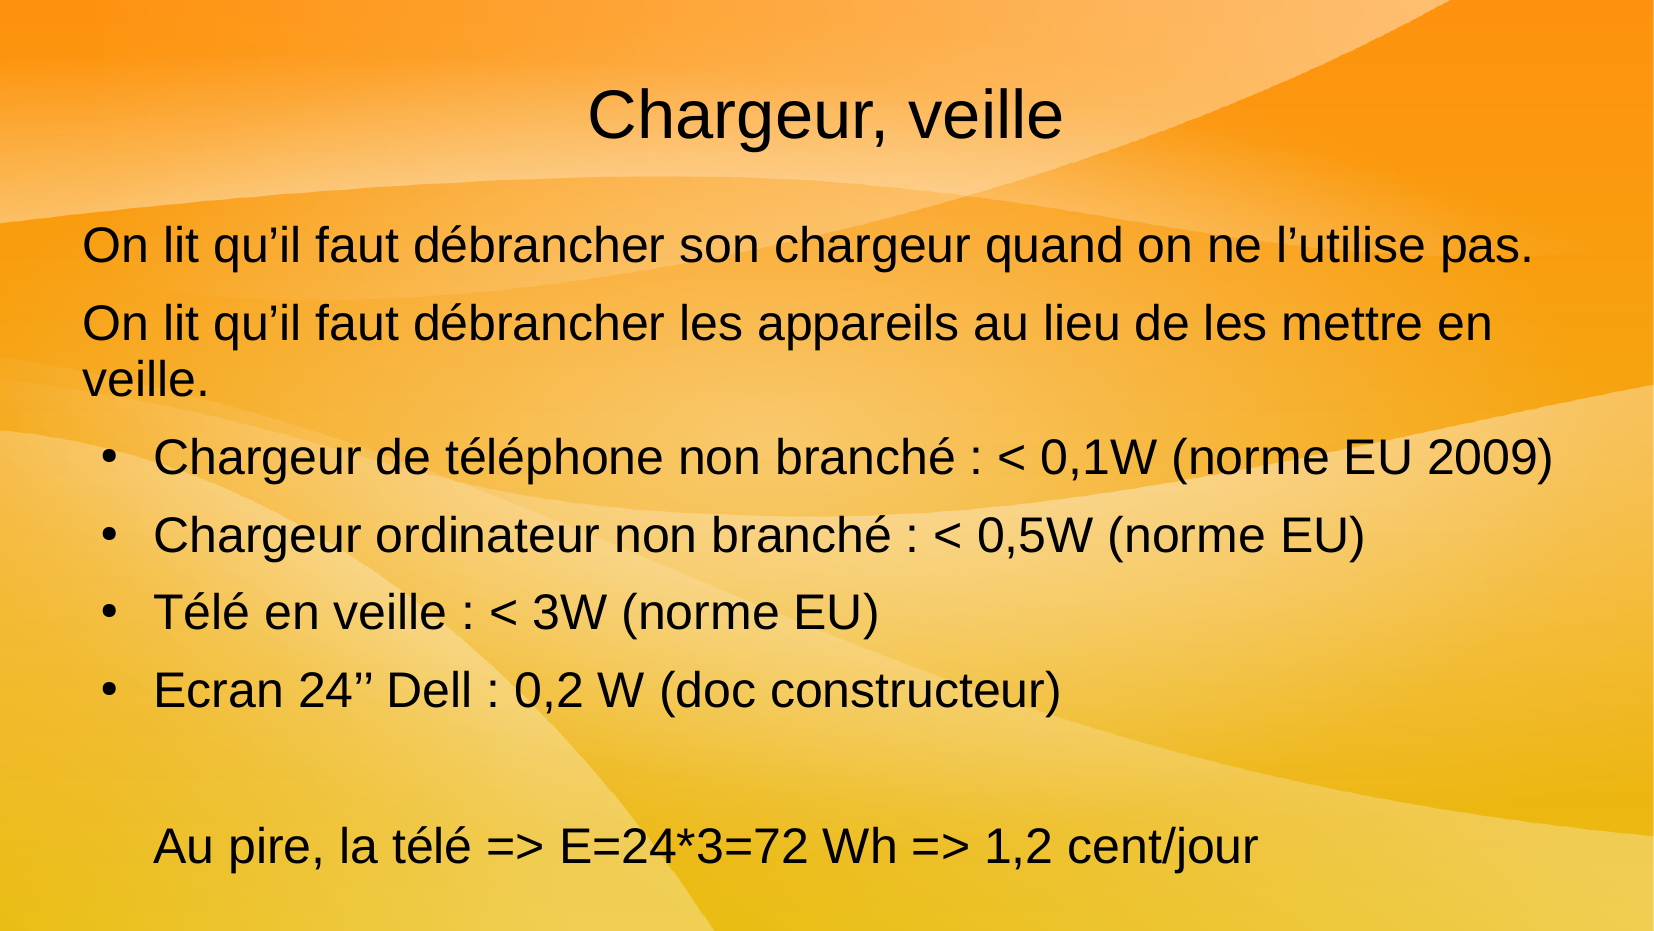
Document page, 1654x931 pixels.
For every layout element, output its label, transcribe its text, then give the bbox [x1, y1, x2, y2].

list On lit qu’il faut débrancher son chargeur quand on ne l’utilise pas. On lit qu’il faut débrancher les appareils au lieu de les mettre en veille. Chargeur de téléphone non branché : < 0,1W (norme EU 2009) Chargeur ordinateur non branché : < 0,5W (norme EU) Télé en veille : < 3W (norme EU) Ecran 24’’ Dell : 0,2 W (doc constructeur) Au pire, la télé => E=24*3=72 Wh => 1,2 cent/jour [82, 217, 1571, 874]
picture [0, 0, 1654, 931]
title Chargeur, veille [82, 37, 1571, 193]
